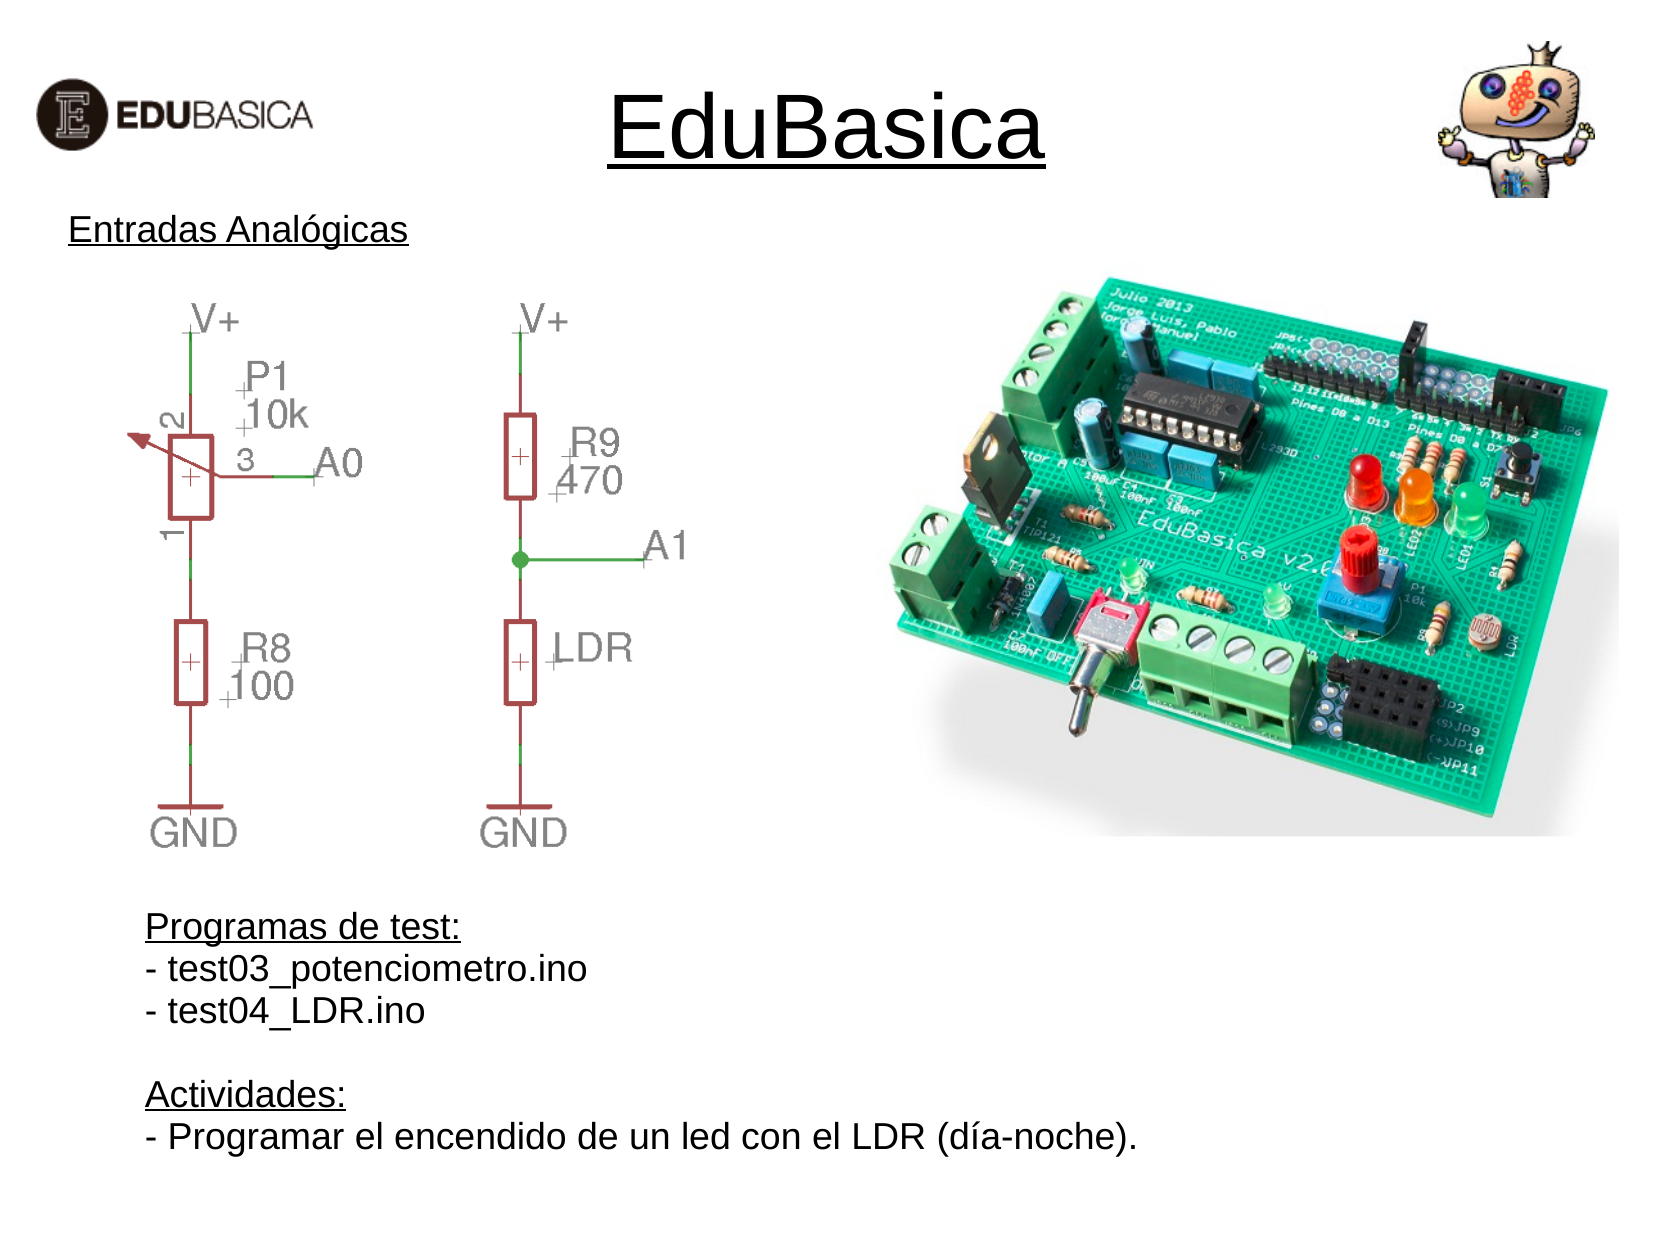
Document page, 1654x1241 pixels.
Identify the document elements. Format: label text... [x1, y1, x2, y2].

picture [100, 290, 703, 857]
text_box Programas de test: - test03_potenciometro.ino - test04_LDR.ino Actividades: - Programar el encendido de un led con el LDR (día-noche). [129, 897, 1154, 1165]
picture [1438, 41, 1595, 198]
picture [875, 261, 1619, 839]
title EduBasica [82, 23, 1571, 231]
picture [35, 77, 316, 154]
text_box Entradas Analógicas [53, 200, 424, 258]
